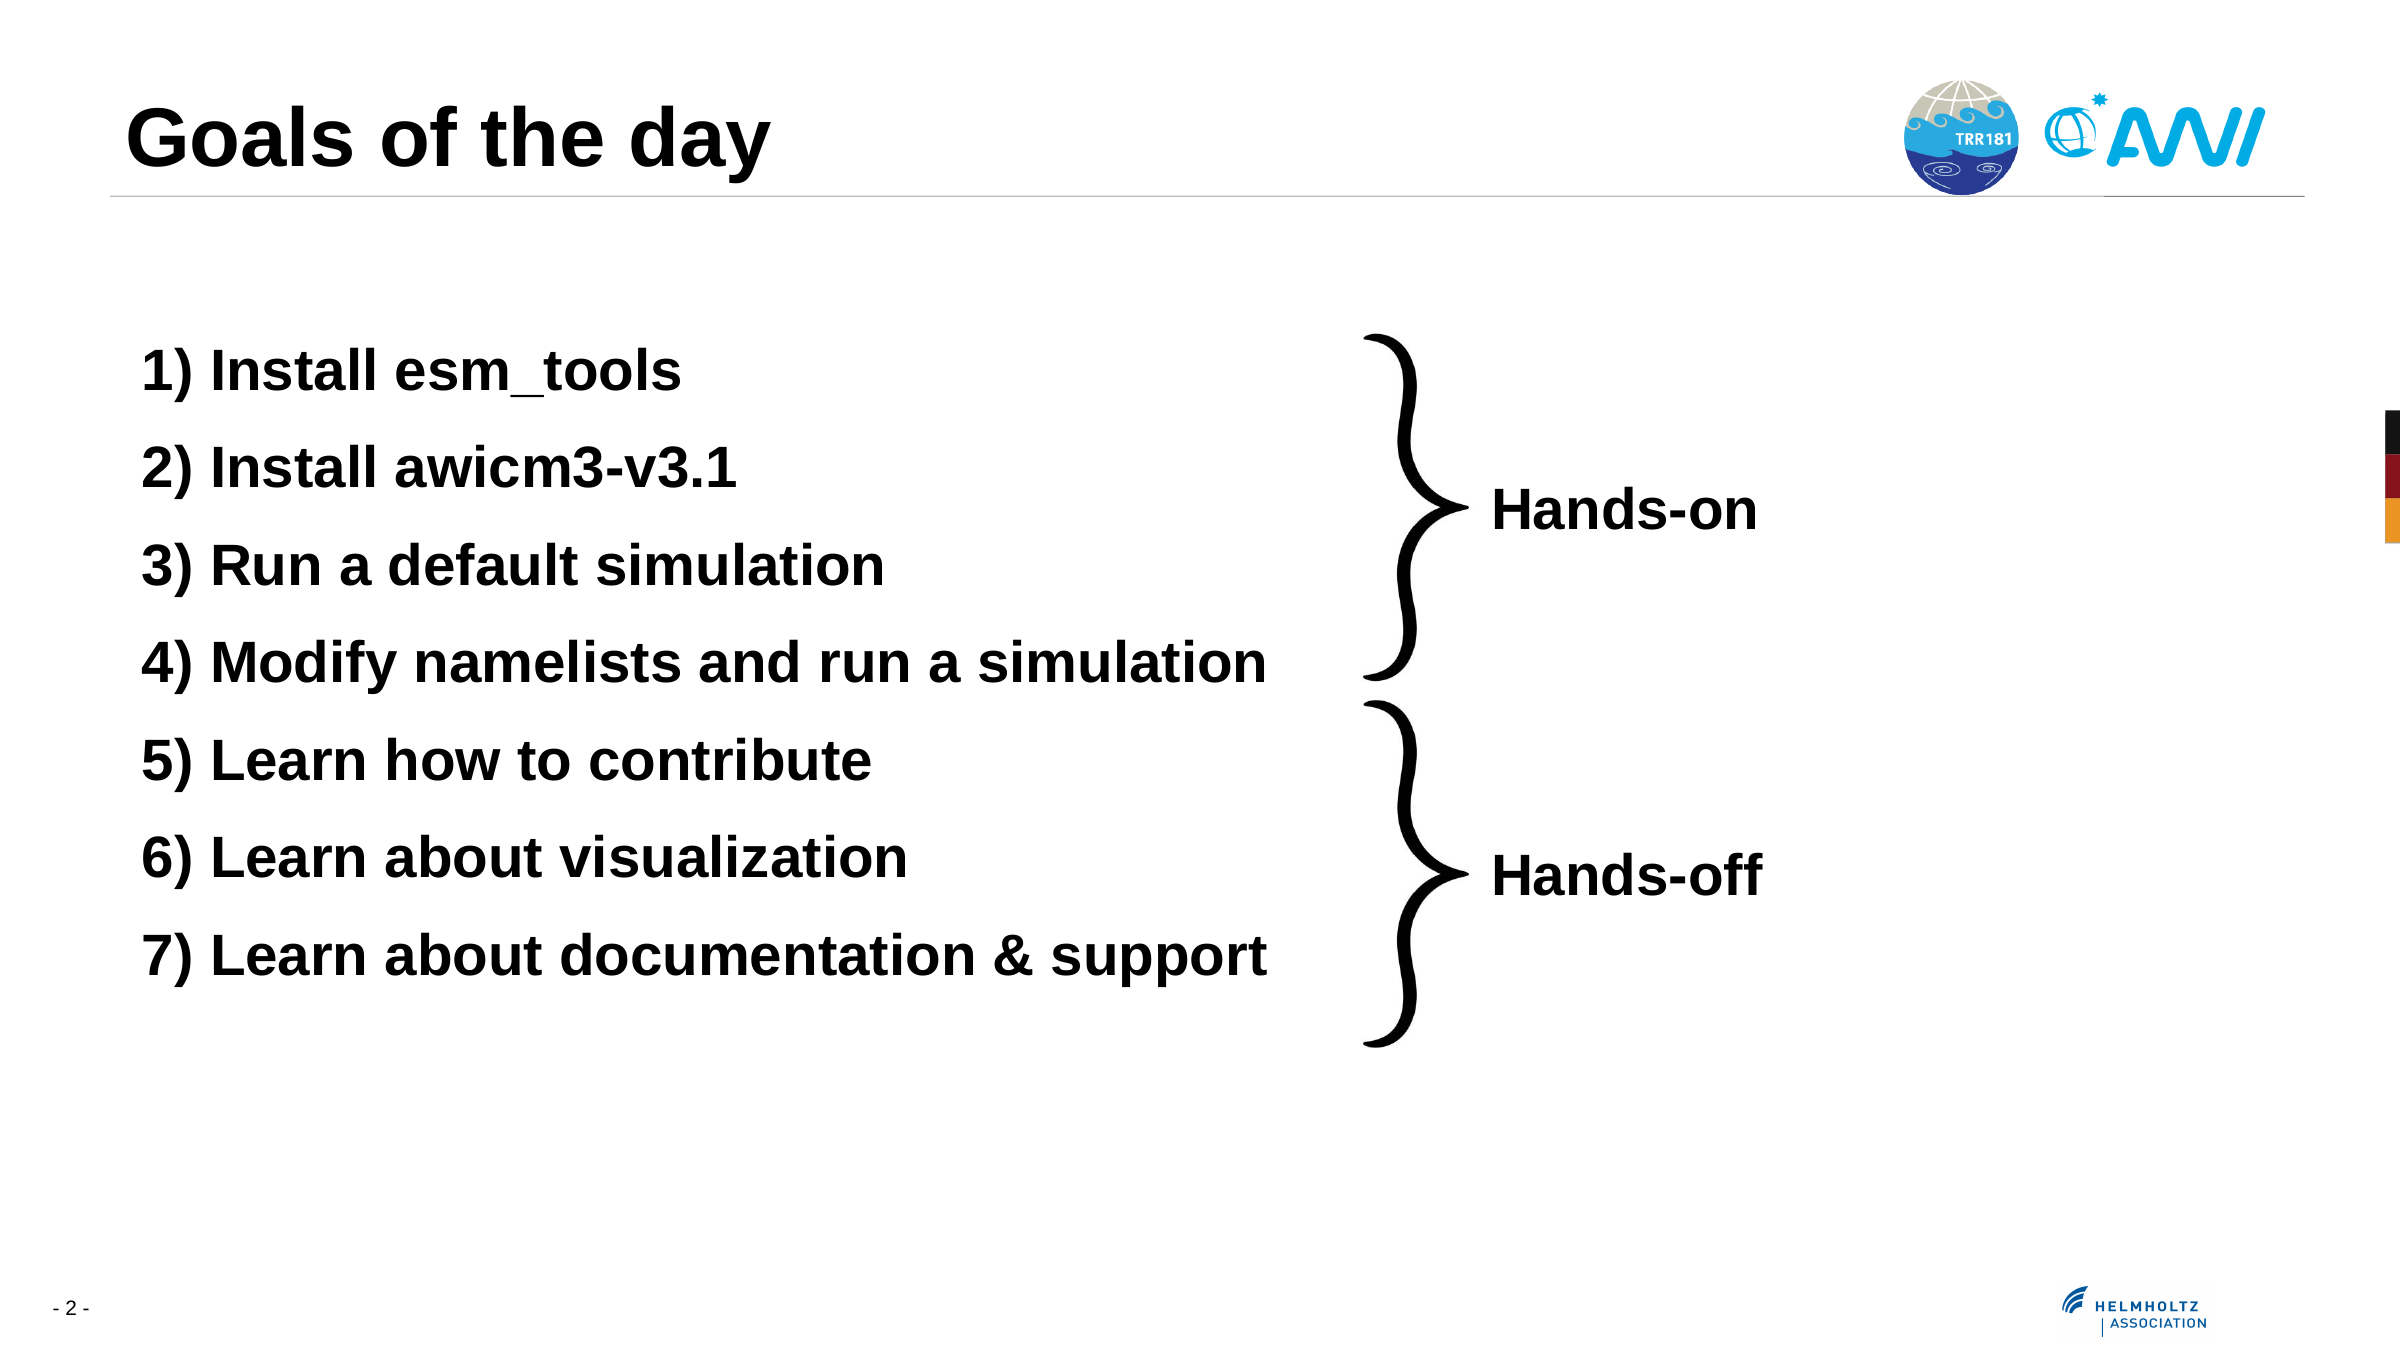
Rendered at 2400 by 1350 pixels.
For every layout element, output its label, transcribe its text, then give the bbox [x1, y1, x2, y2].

picture [2055, 1281, 2213, 1342]
text_box Install esm_tools Install awicm3-v3.1 Run a default simulation Modify namelists and run a simulation Learn how to contribute Learn about visualization Learn about documentation & support [127, 232, 2273, 1187]
picture [1351, 318, 1477, 1058]
text_box Goals of the day [110, 75, 2297, 195]
text_box Hands-off [1477, 835, 1996, 916]
text_box Hands-on [1476, 469, 1996, 550]
